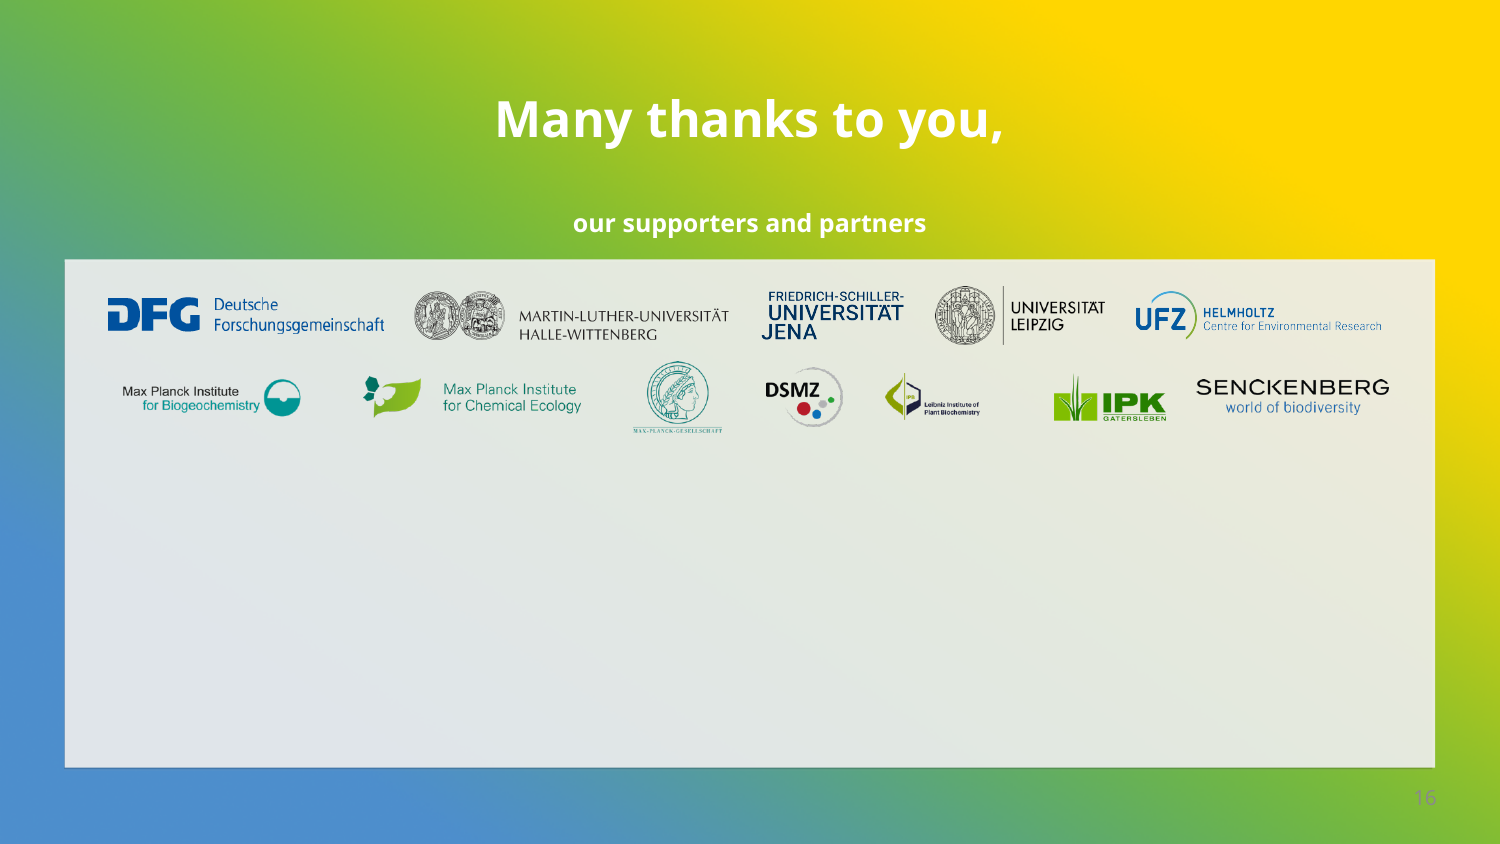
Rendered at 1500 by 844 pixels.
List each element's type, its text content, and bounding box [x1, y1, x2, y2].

picture [0, 0, 1500, 844]
text_box <numéro> [1240, 767, 1437, 813]
